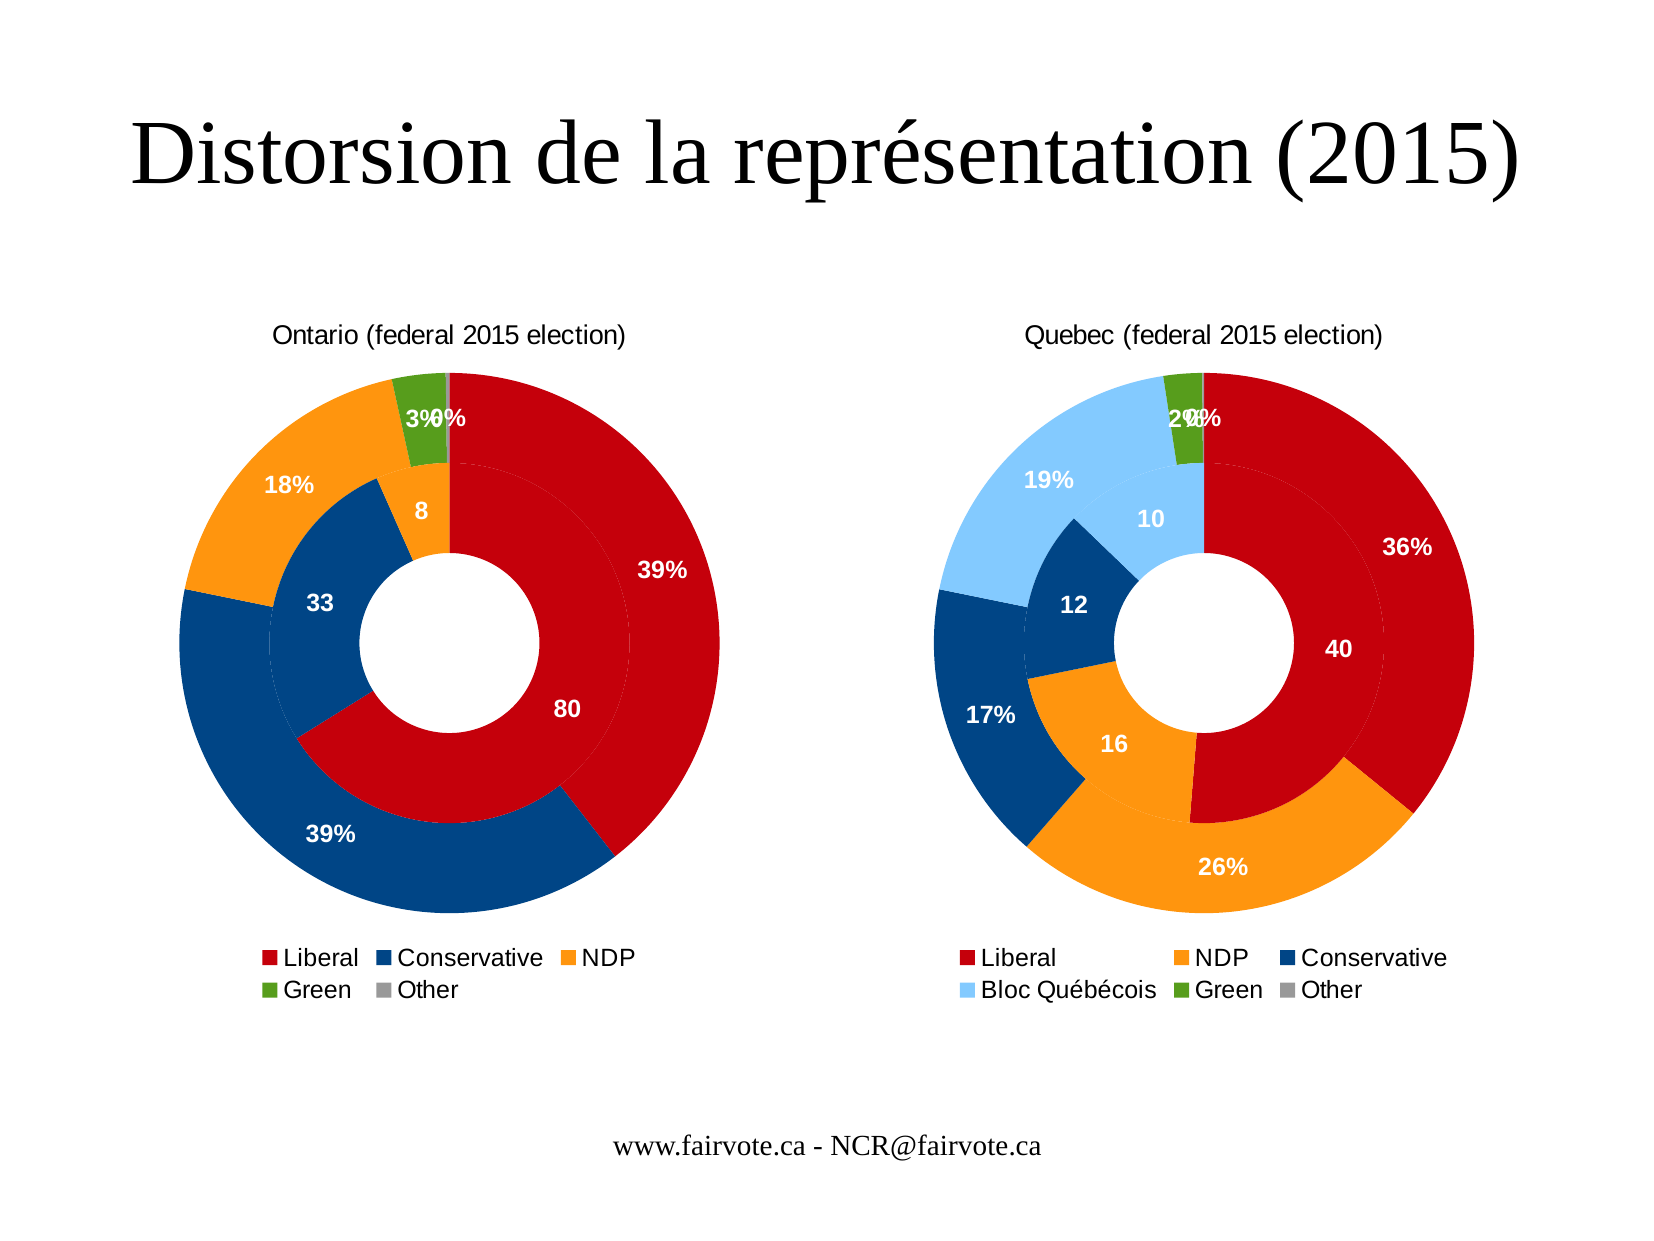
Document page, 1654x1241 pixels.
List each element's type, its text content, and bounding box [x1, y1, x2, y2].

chart [849, 290, 1560, 1010]
chart [94, 290, 805, 1010]
title Distorsion de la représentation (2015) [82, 49, 1571, 257]
